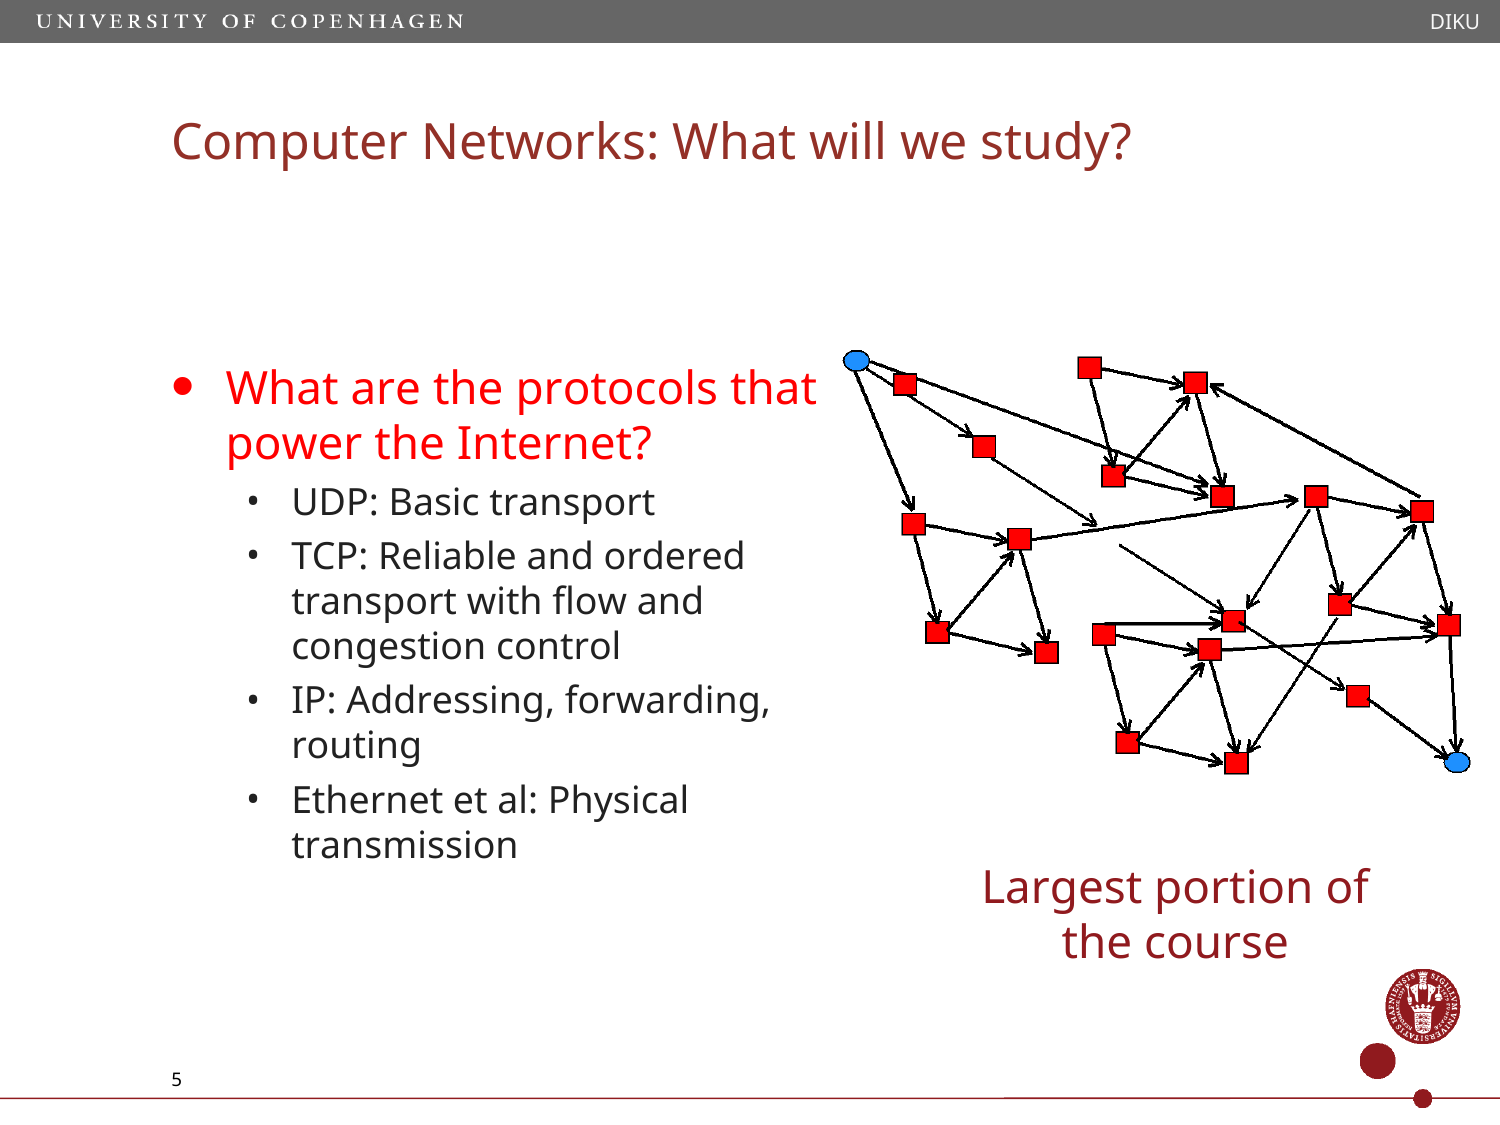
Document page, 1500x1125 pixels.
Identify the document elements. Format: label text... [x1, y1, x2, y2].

text_box What are the protocols that power the Internet? UDP: Basic transport TCP: Reliable and ordered transport with flow and congestion control IP: Addressing, forwarding, routing Ethernet et al: Physical transmission [171, 225, 833, 900]
text_box DIKU [469, 0, 1495, 43]
picture [842, 349, 1471, 775]
picture [0, 910, 1500, 1122]
text_box Largest portion of the course [939, 849, 1412, 976]
text_box Computer Networks: What will we study? [171, 75, 1329, 171]
text_box <number> [171, 1067, 522, 1092]
